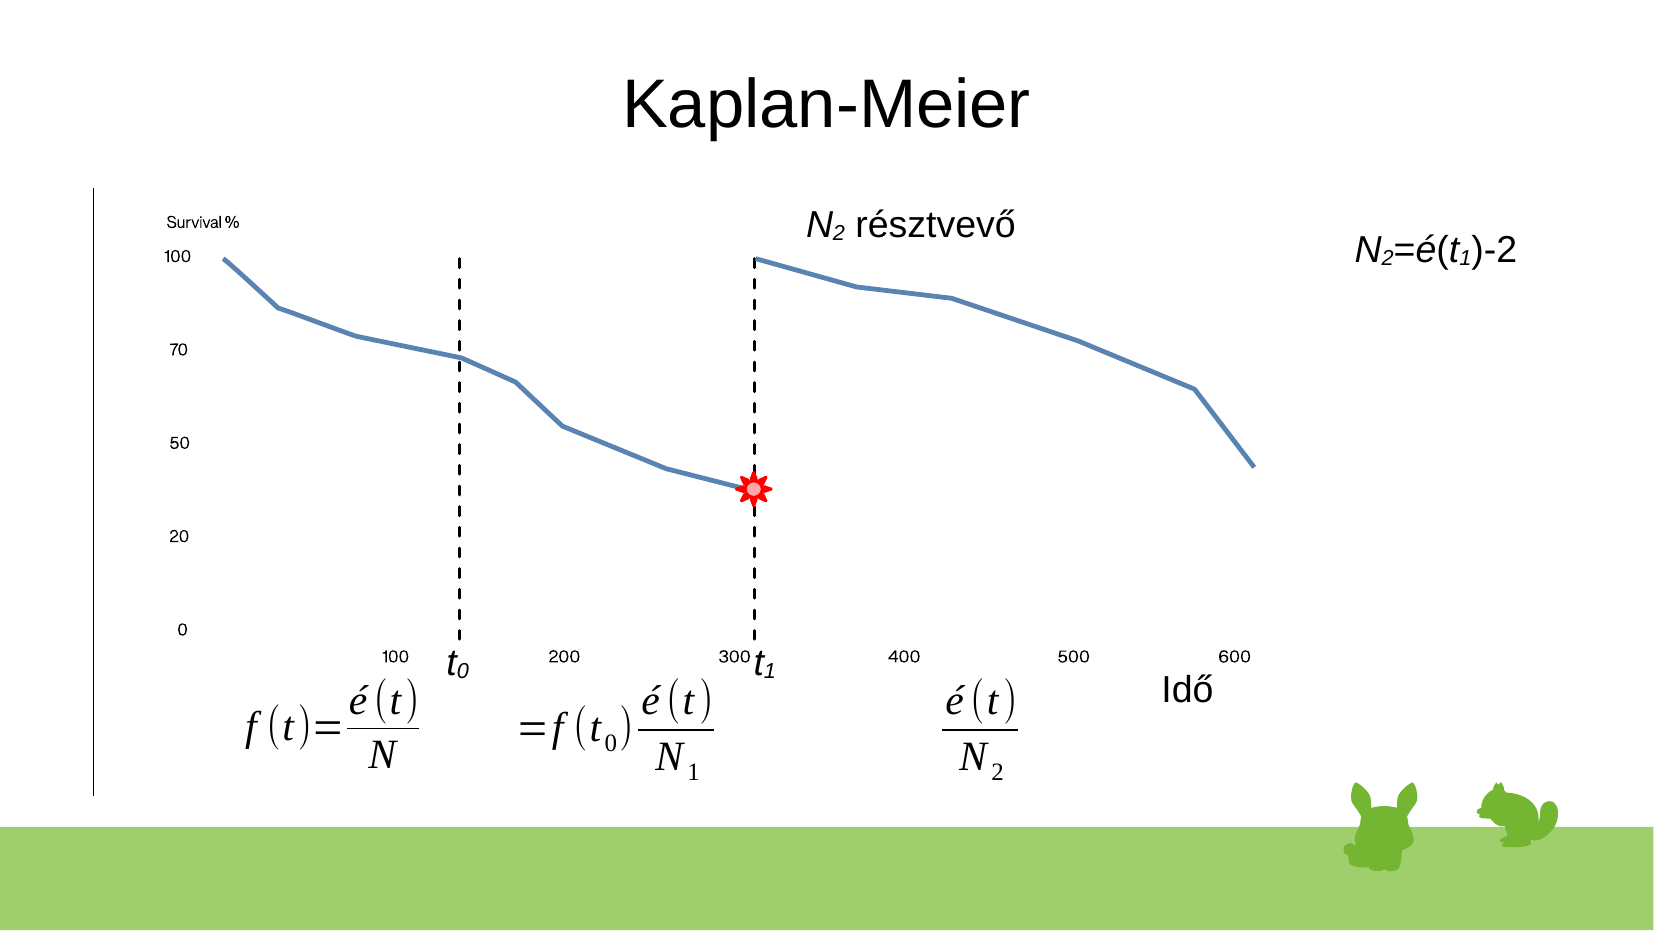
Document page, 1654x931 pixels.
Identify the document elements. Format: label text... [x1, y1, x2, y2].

chart [515, 676, 717, 786]
text_box [764, 486, 772, 492]
title Kaplan-Meier [88, 29, 1565, 178]
text_box N2 résztvevő [791, 196, 1093, 254]
text_box t0 [431, 634, 505, 691]
text_box N2=é(t1)-2 [1339, 221, 1641, 610]
text_box [741, 472, 767, 506]
text_box Idő [1146, 661, 1288, 719]
text_box [736, 486, 744, 492]
chart [940, 676, 1021, 786]
picture [92, 188, 1320, 796]
text_box t1 [738, 634, 812, 691]
chart [243, 676, 421, 777]
